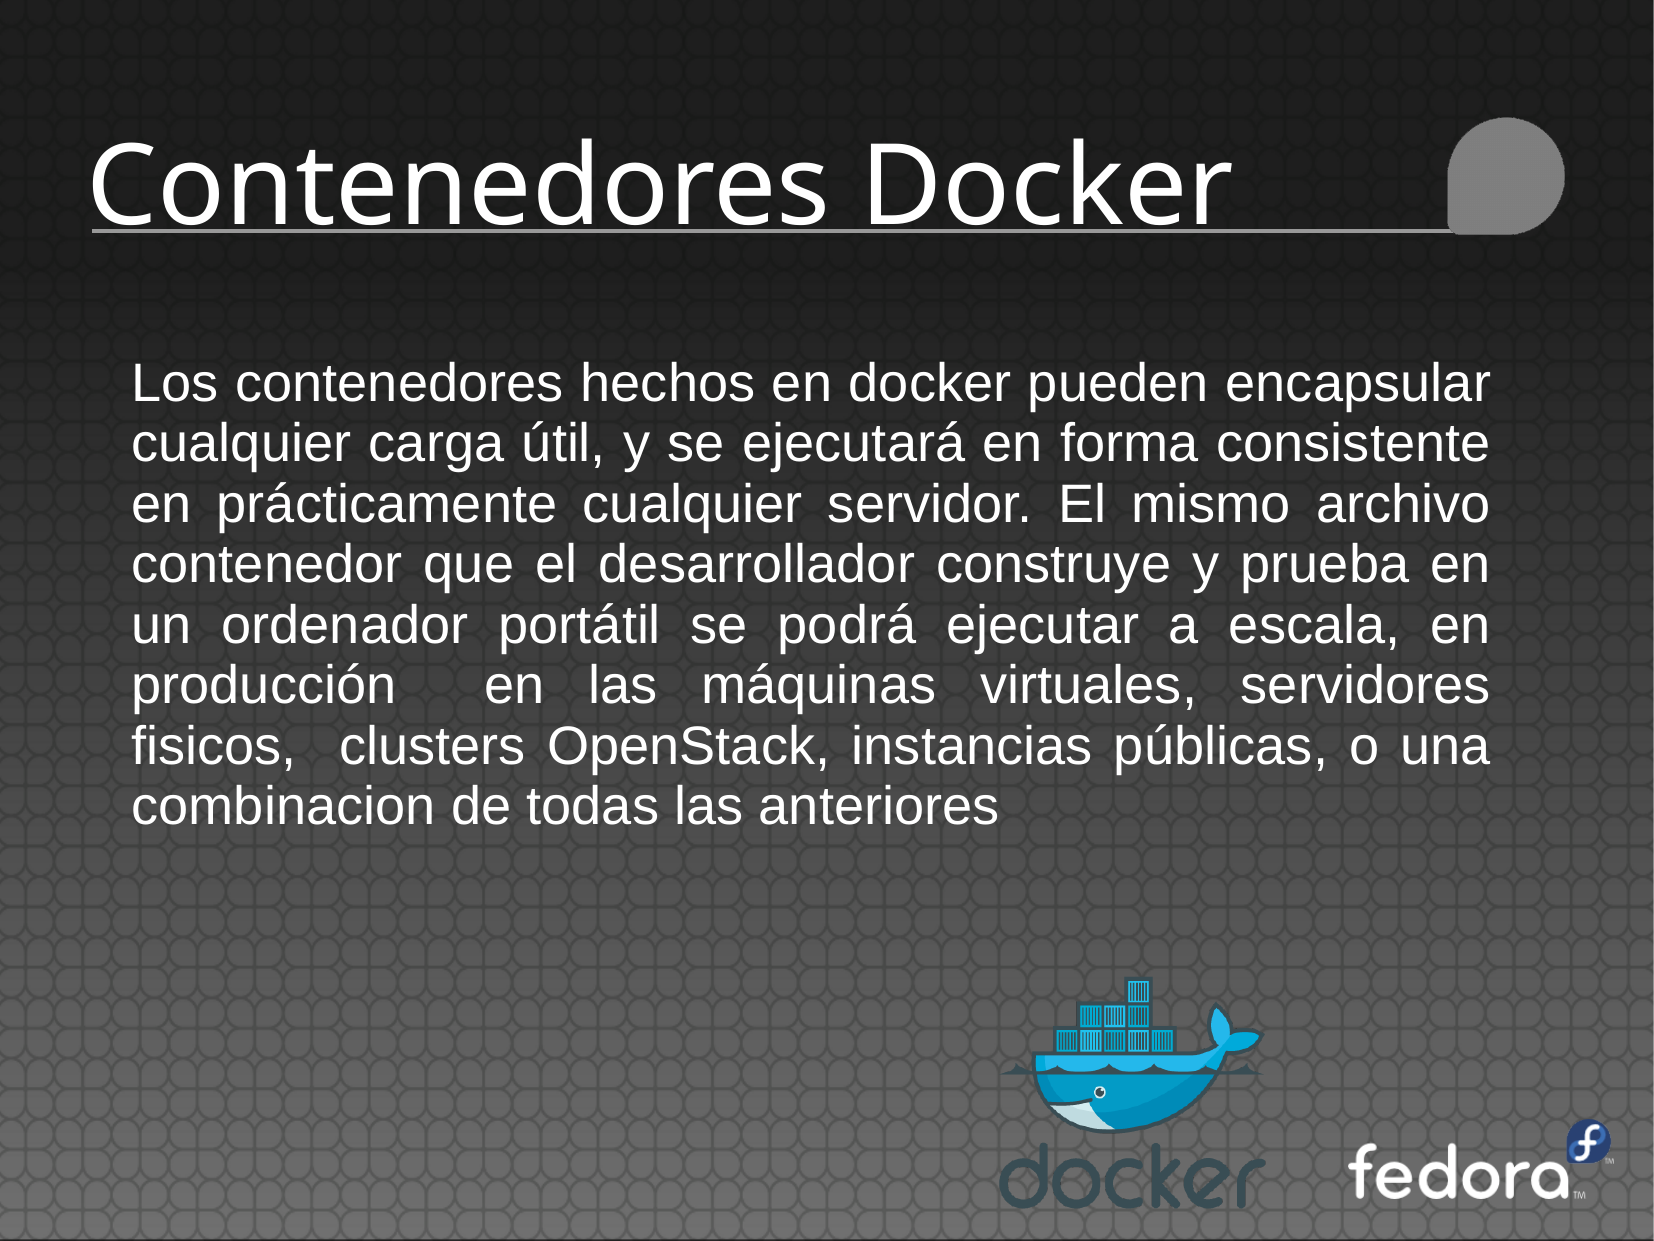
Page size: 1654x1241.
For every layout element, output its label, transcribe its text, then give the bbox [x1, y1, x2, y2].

picture [0, 0, 1654, 1241]
title Contenedores Docker [86, 112, 1576, 249]
text_box Los contenedores hechos en docker pueden encapsular cualquier carga útil, y se ejecutará en forma consistente en prácticamente cualquier servidor. El mismo archivo contenedor que el desarrollador construye y prueba en un ordenador portátil se podrá ejecutar a escala, en producción en las máquinas virtuales, servidores fisicos, clusters OpenStack, instancias públicas, o una combinacion de todas las anteriores [116, 344, 1508, 927]
